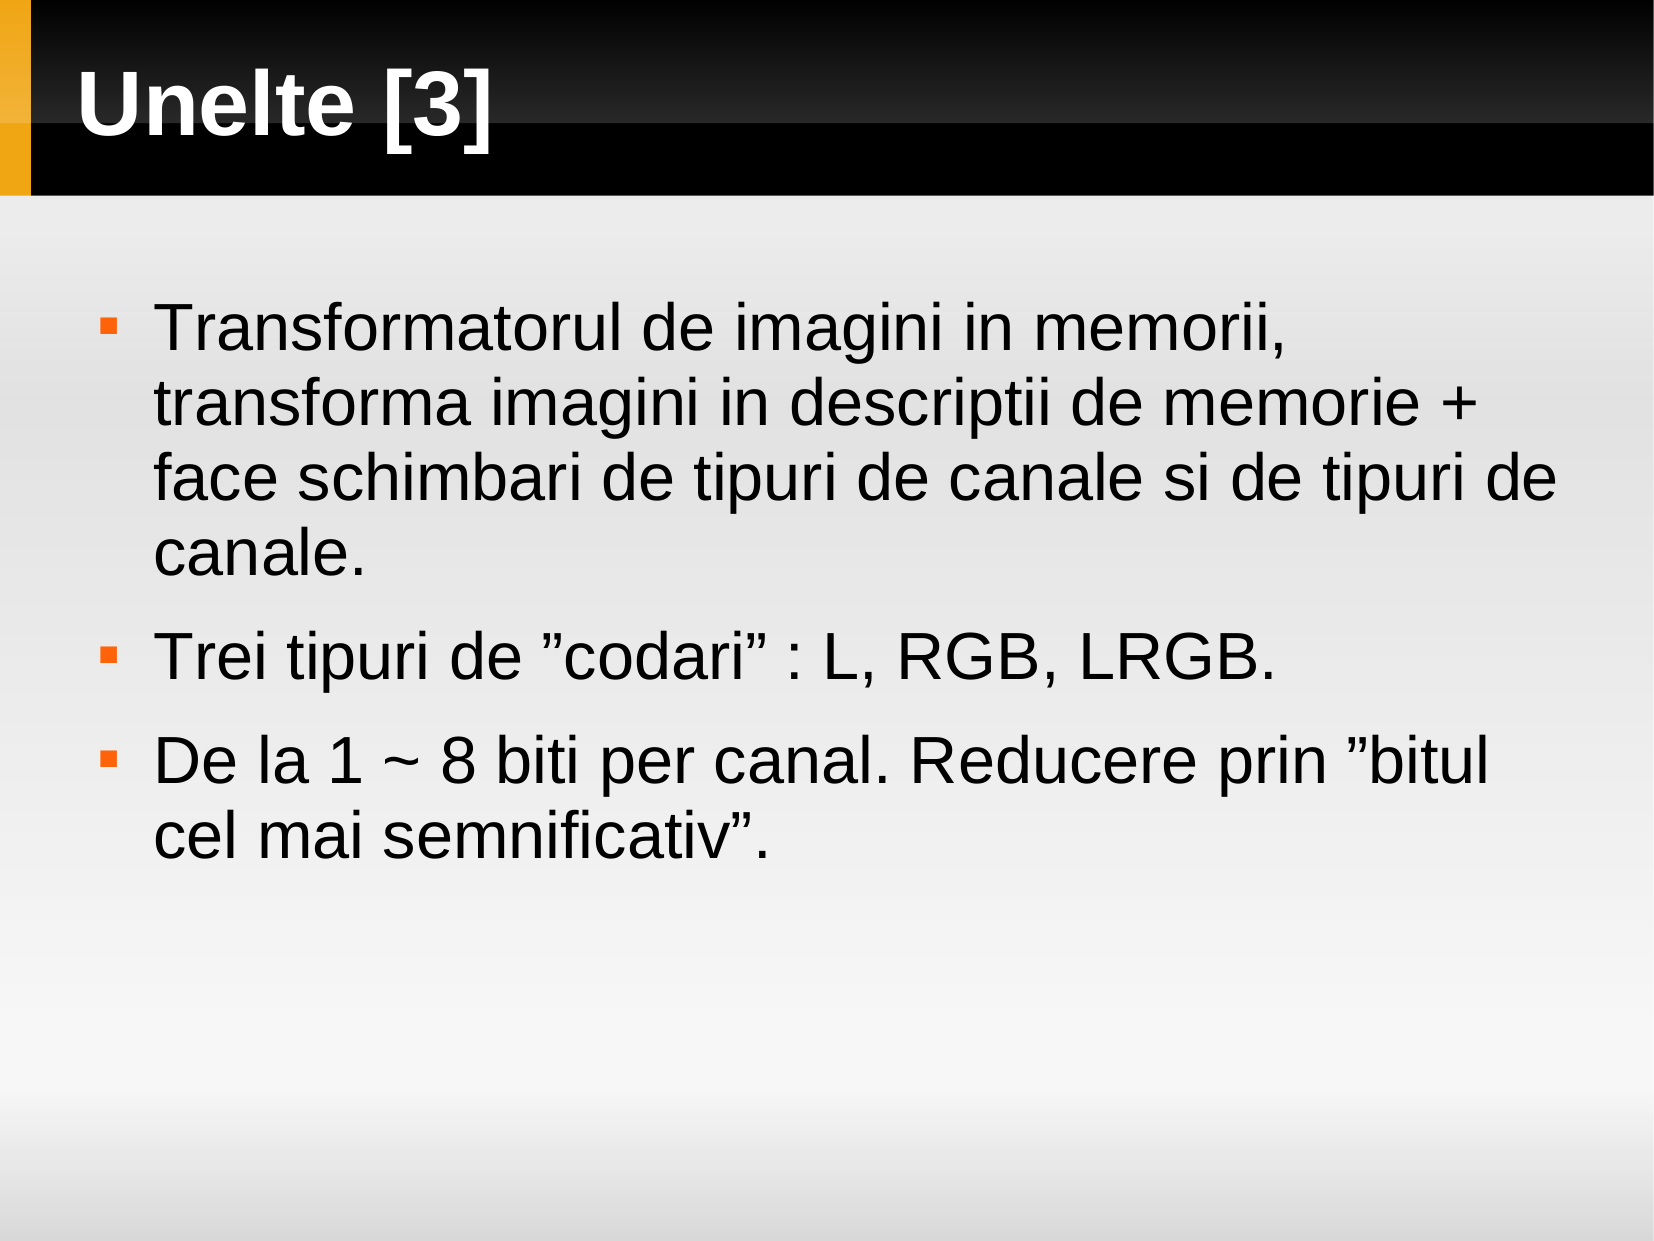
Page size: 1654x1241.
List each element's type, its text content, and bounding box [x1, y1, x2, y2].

picture [0, 0, 1654, 1241]
title Unelte [3] [76, 7, 1565, 200]
list Transformatorul de imagini in memorii, transforma imagini in descriptii de memorie + face schimbari de tipuri de canale si de tipuri de canale. Trei tipuri de ”codari” : L, RGB, LRGB. De la 1 ~ 8 biti per canal. Reducere prin ”bitul cel mai semnificativ”. [82, 290, 1571, 1094]
